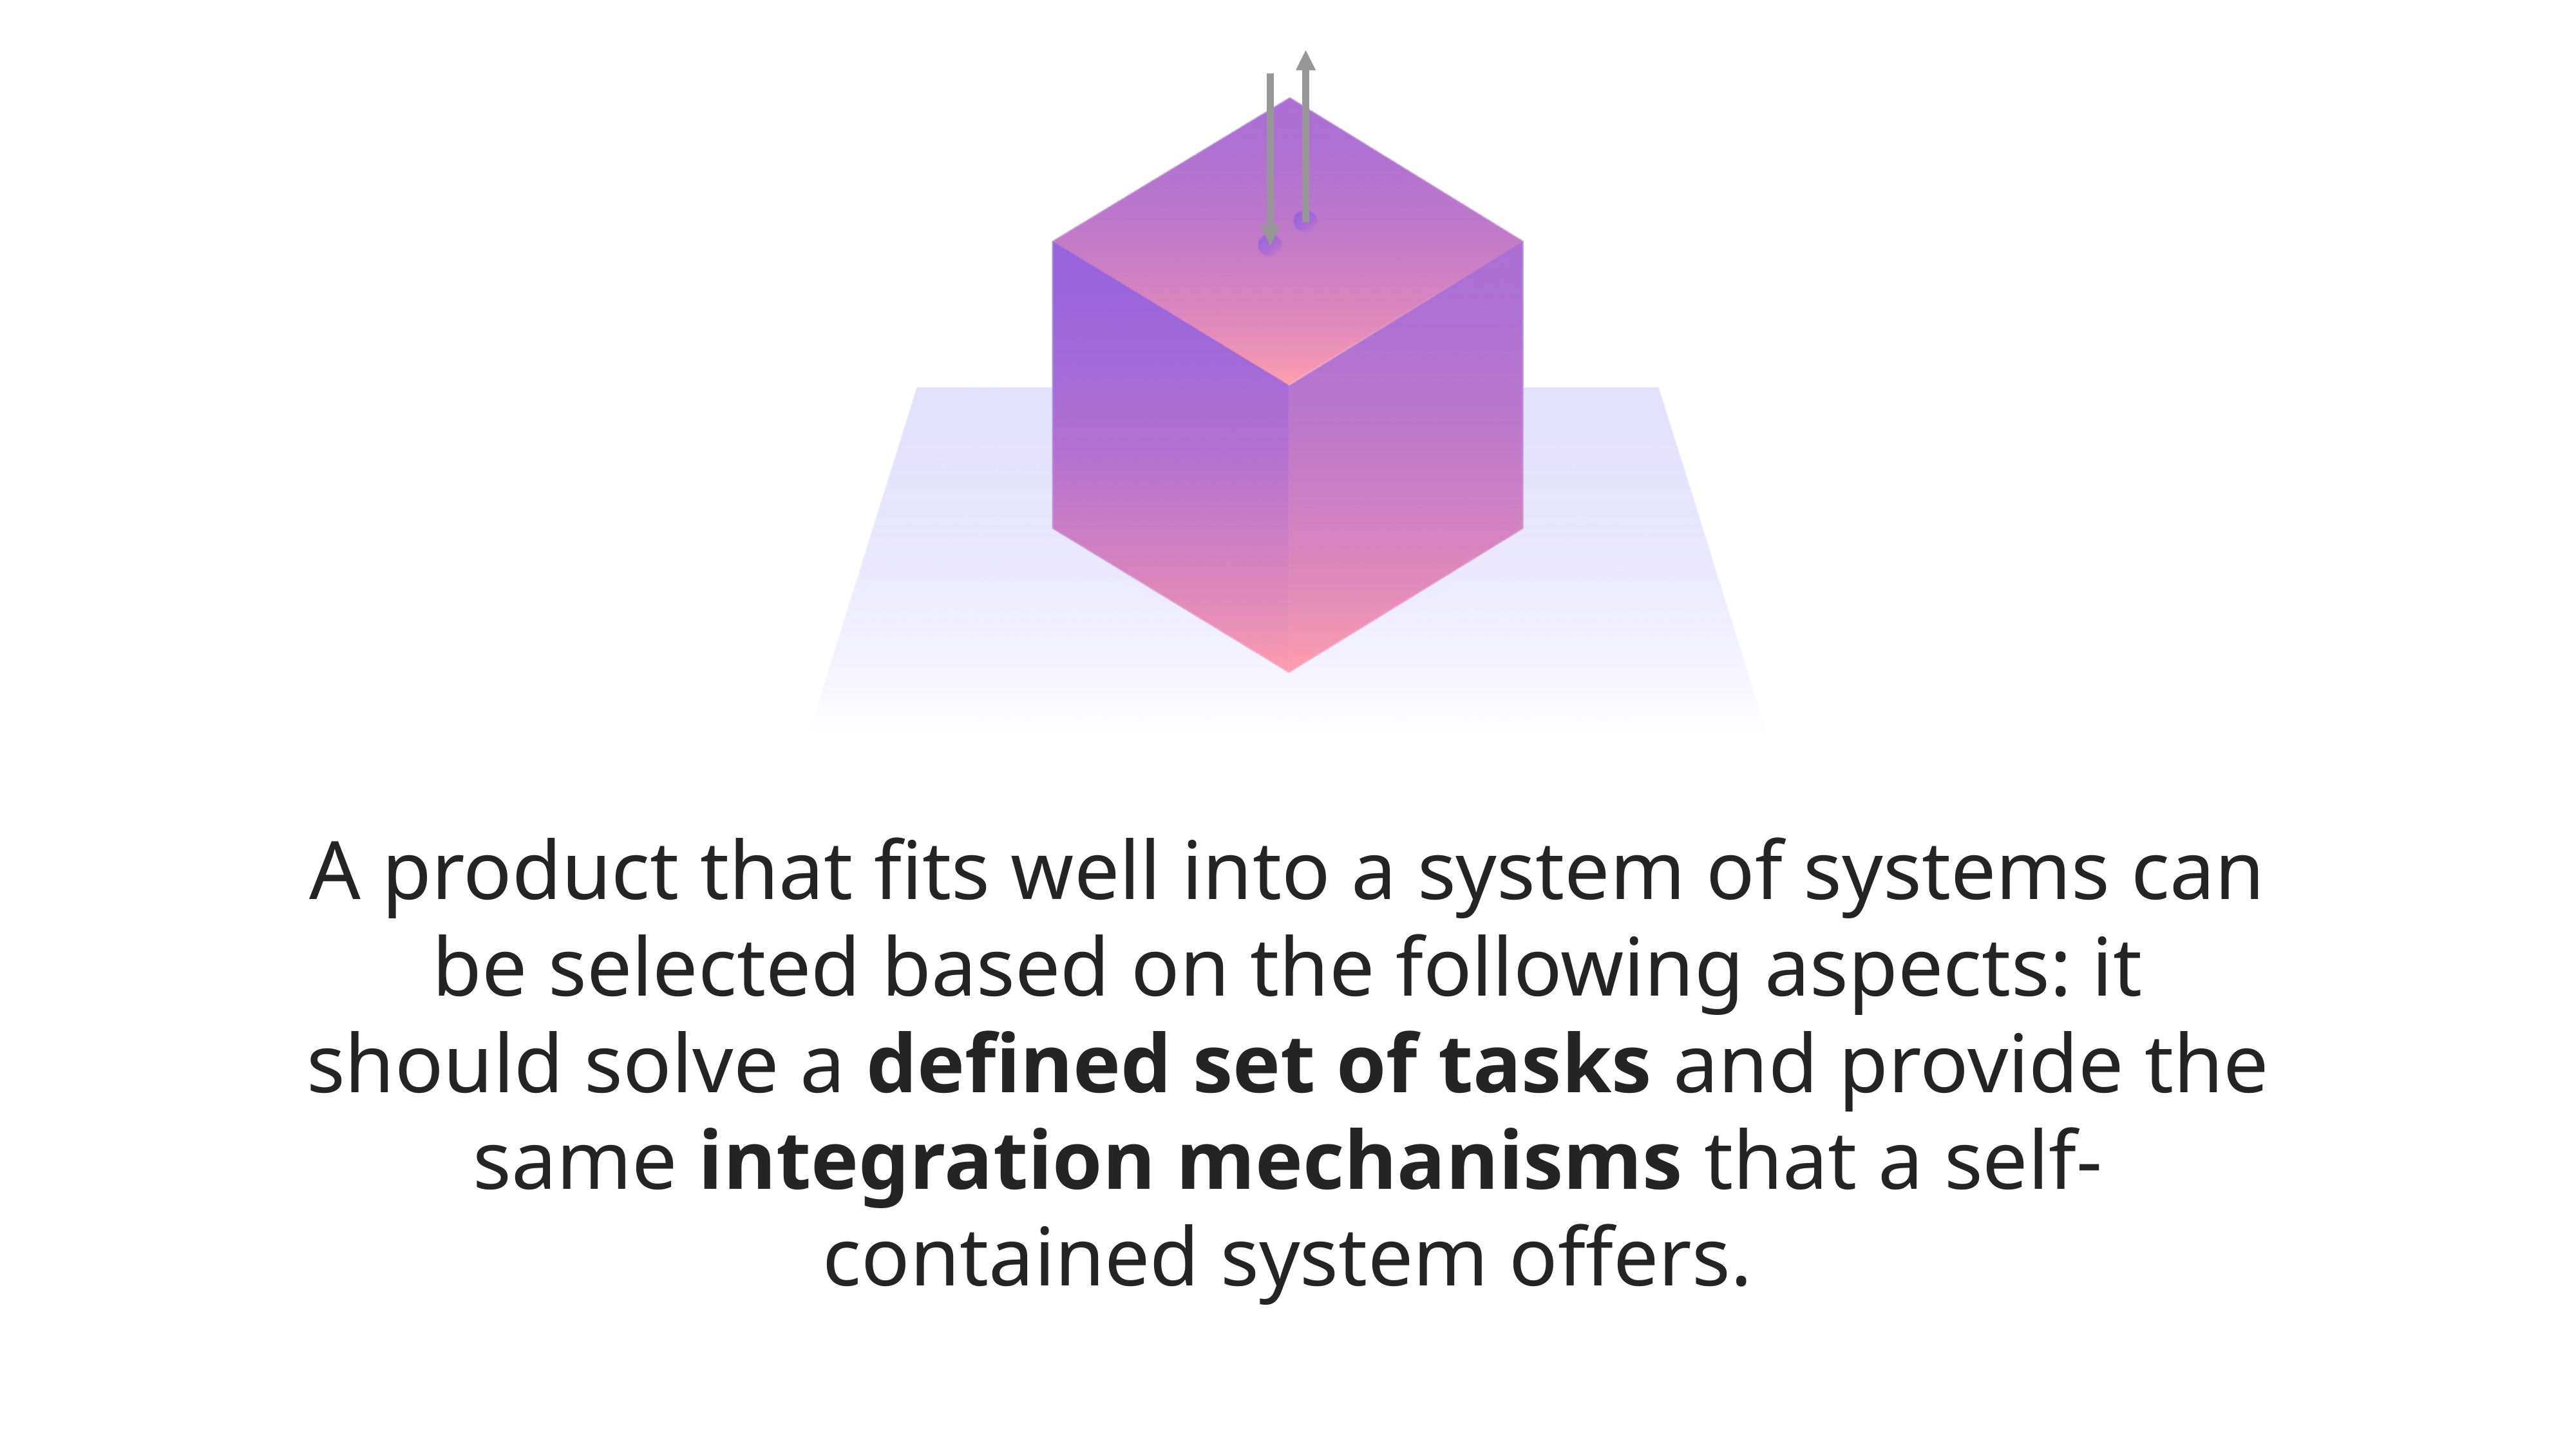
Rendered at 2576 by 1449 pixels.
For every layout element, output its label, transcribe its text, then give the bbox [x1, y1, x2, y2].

picture [806, 97, 1770, 741]
list A product that fits well into a system of systems can be selected based on the following aspects: it should solve a defined set of tasks and provide the same integration mechanisms that a self-contained system offers. [301, 775, 2275, 1345]
